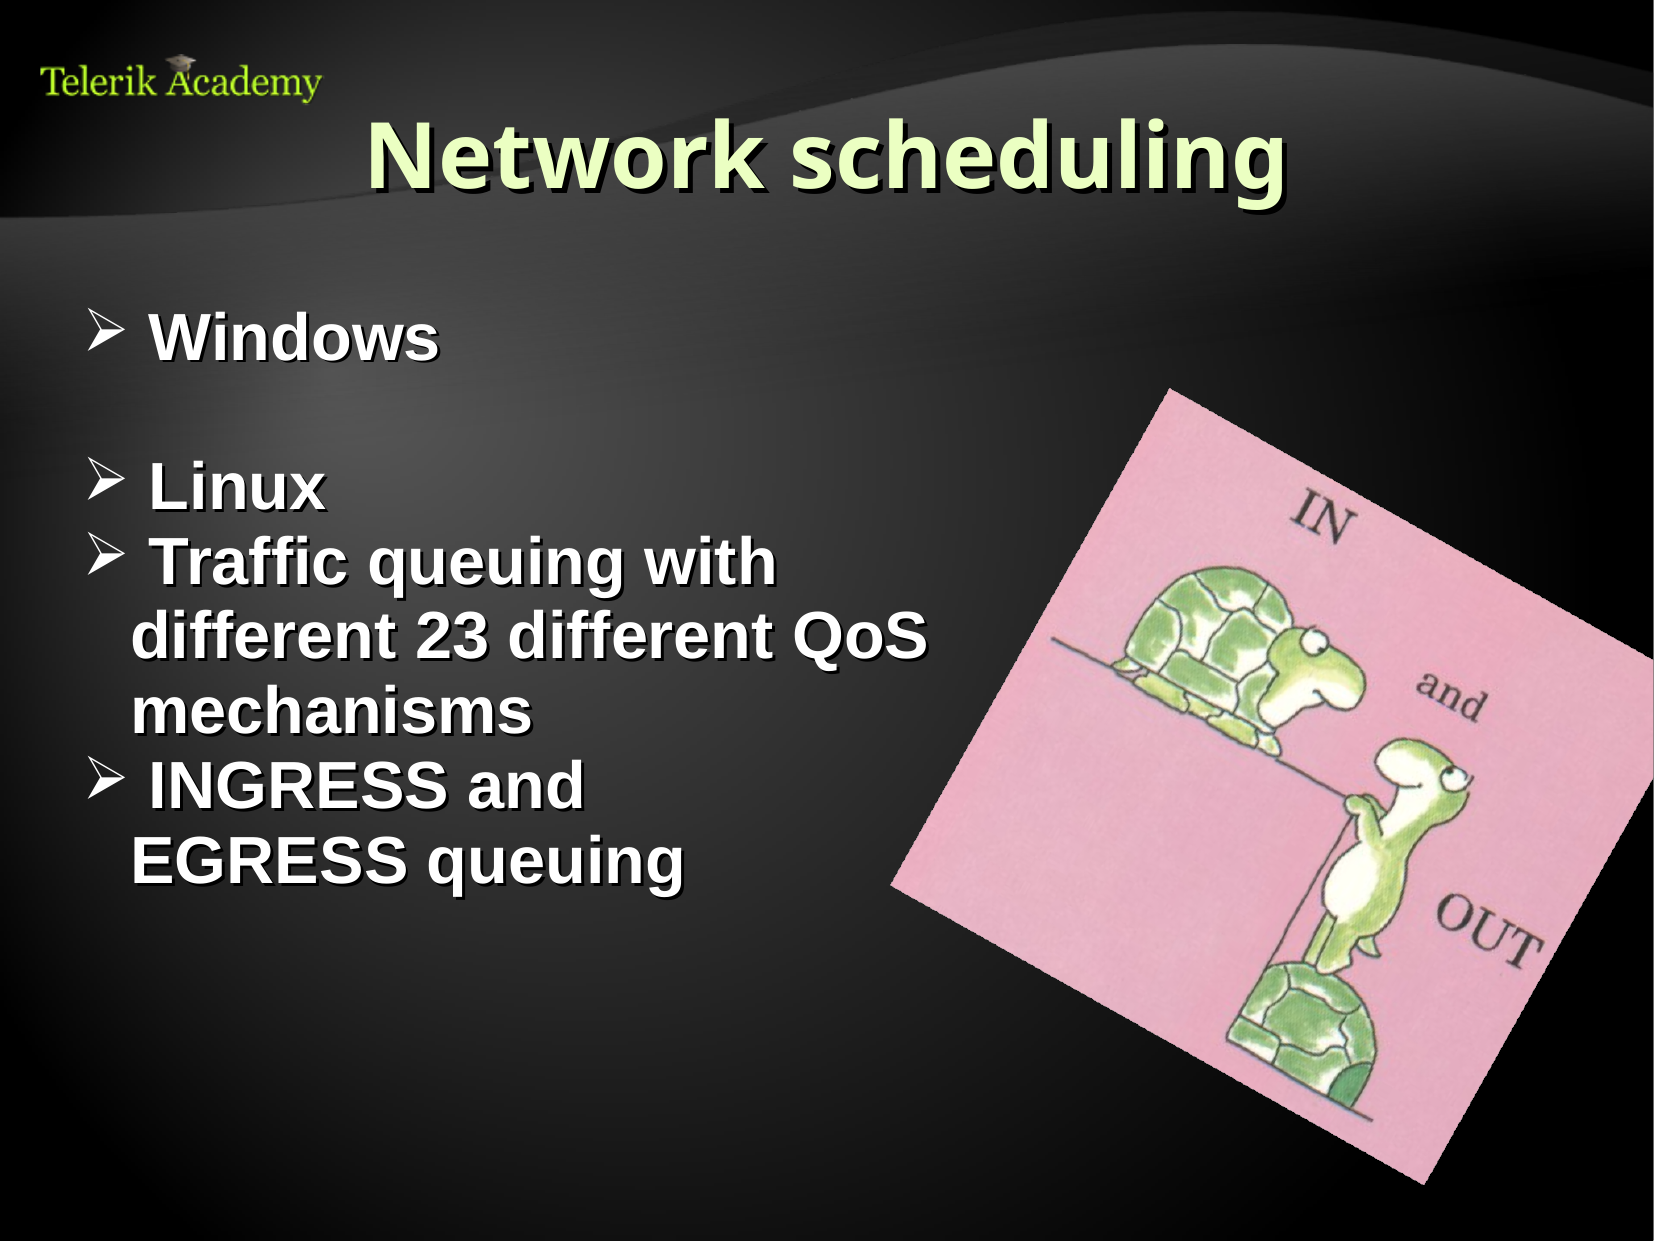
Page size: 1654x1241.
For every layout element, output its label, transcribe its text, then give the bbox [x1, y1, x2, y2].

title Network scheduling [82, 49, 1571, 257]
picture [0, 0, 1654, 1241]
subtitle Windows Linux Traffic queuing with different 23 different QoS mechanisms INGRESS and EGRESS queuing [82, 75, 1538, 1048]
